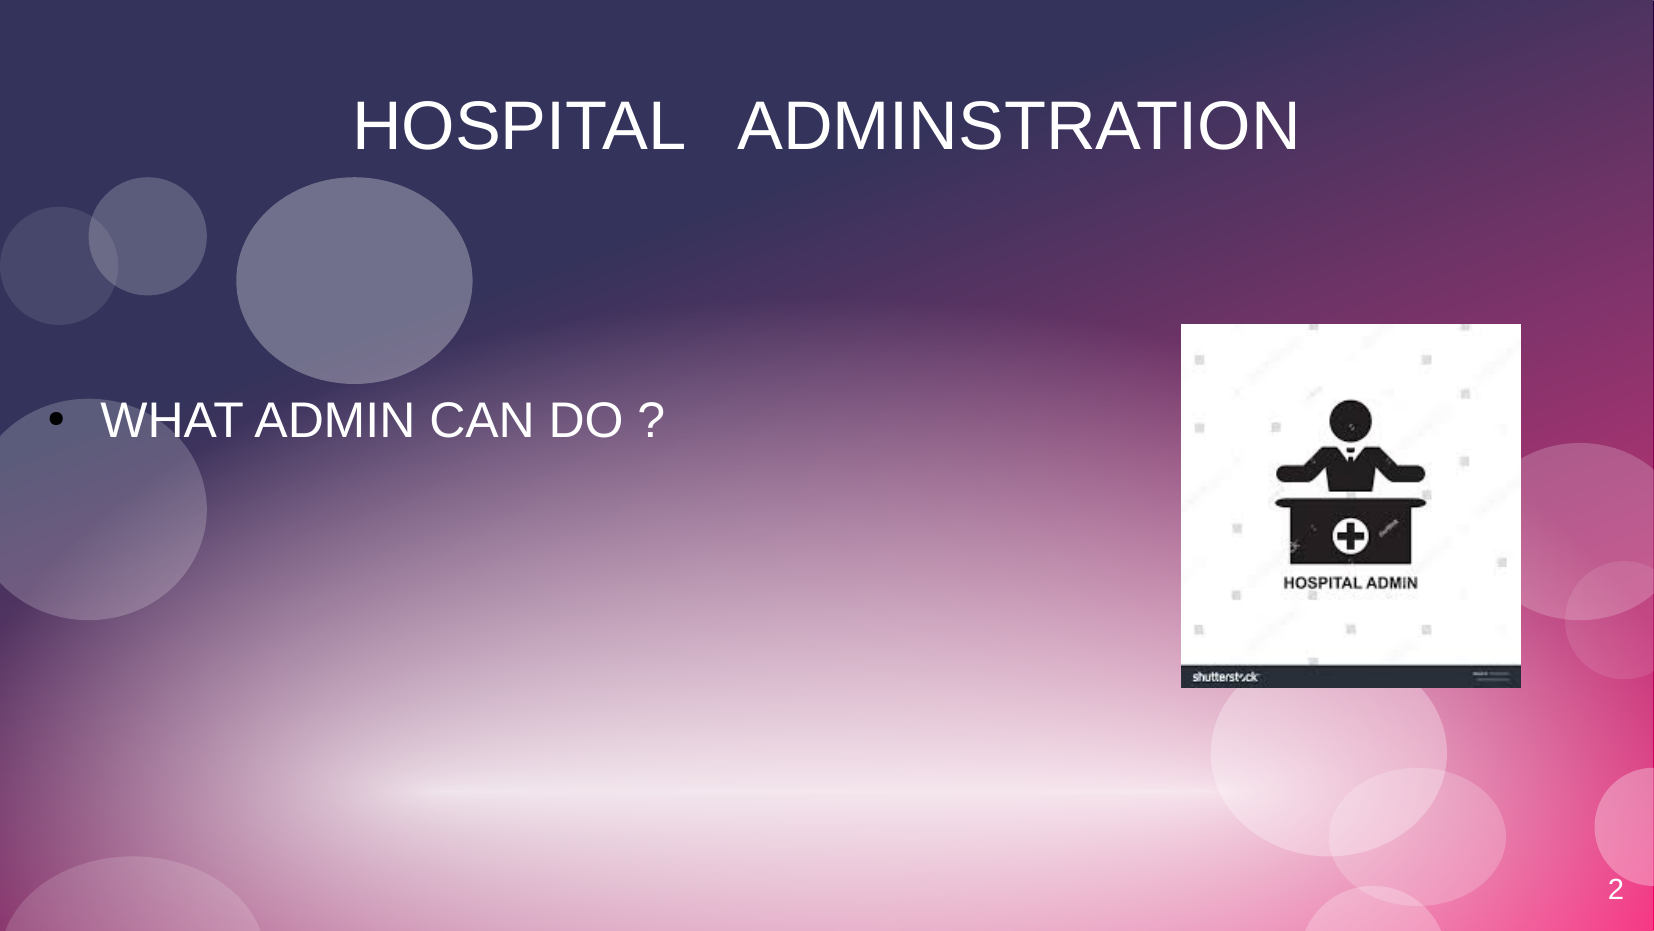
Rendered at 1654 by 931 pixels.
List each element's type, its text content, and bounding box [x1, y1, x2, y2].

picture [1181, 324, 1521, 688]
title HOSPITAL ADMINSTRATION [88, 44, 1565, 207]
list WHAT ADMIN CAN DO ? [29, 236, 1506, 827]
